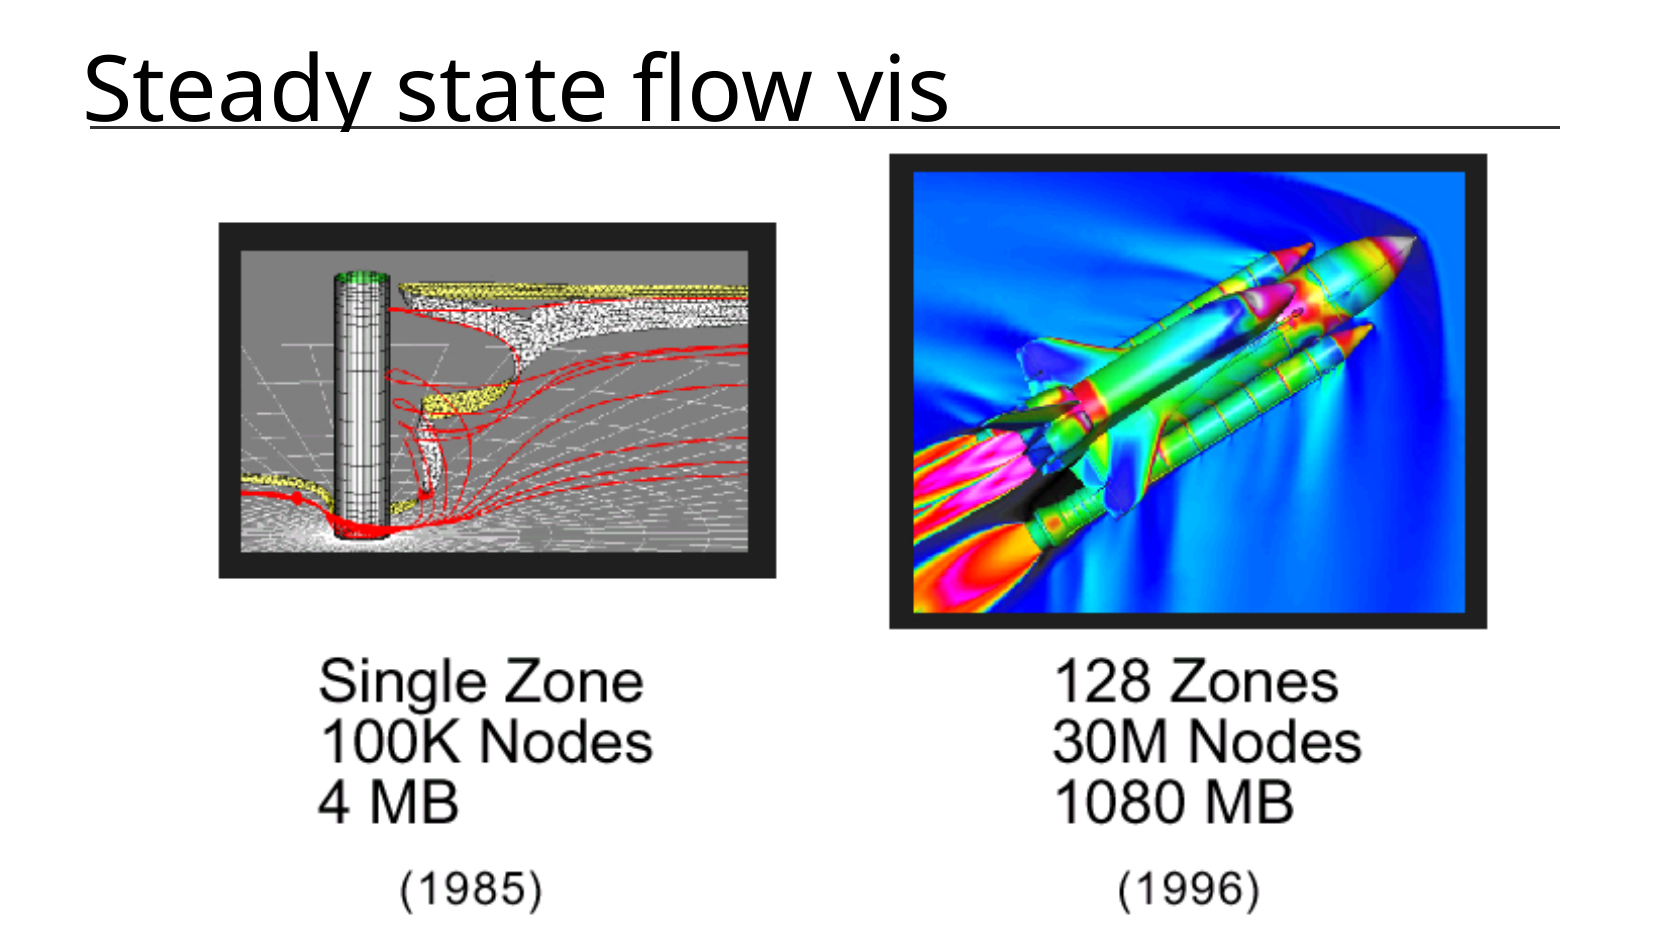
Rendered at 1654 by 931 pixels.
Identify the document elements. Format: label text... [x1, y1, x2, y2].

title Steady state flow vis [82, 32, 1571, 140]
picture [189, 132, 1514, 931]
